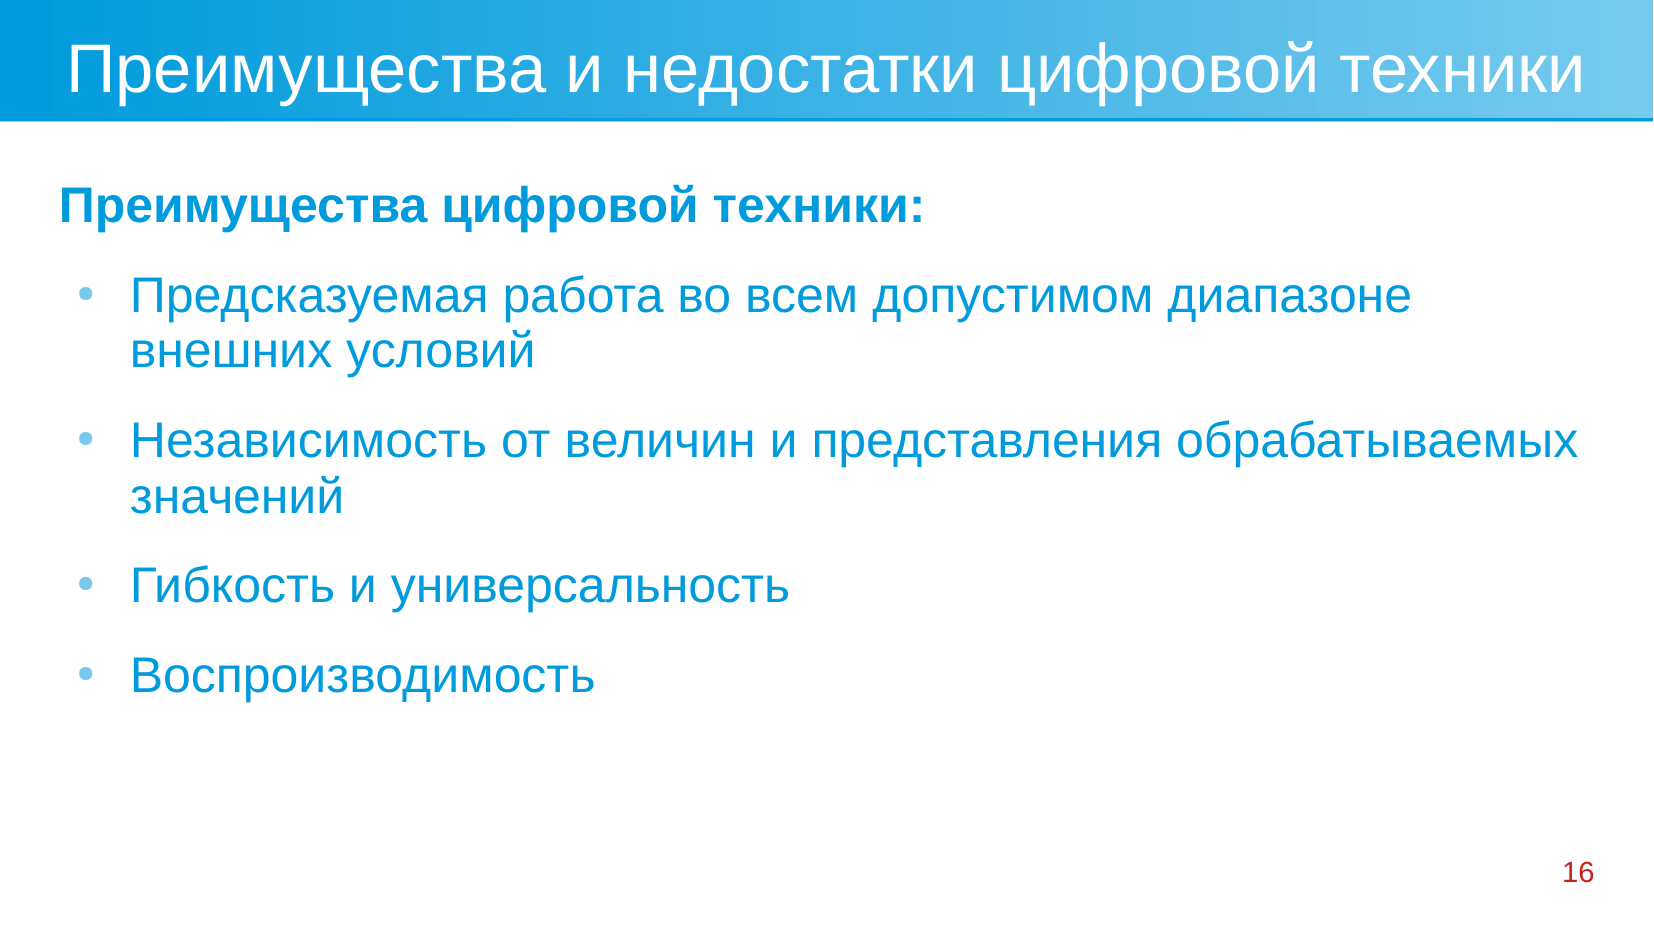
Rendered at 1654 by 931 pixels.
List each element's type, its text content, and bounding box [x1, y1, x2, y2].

title Преимущества и недостатки цифровой техники [59, 29, 1595, 108]
list Преимущества цифровой техники: Предсказуемая работа во всем допустимом диапазоне внешних условий Независимость от величин и представления обрабатываемых значений Гибкость и универсальность Воспроизводимость [59, 177, 1595, 826]
